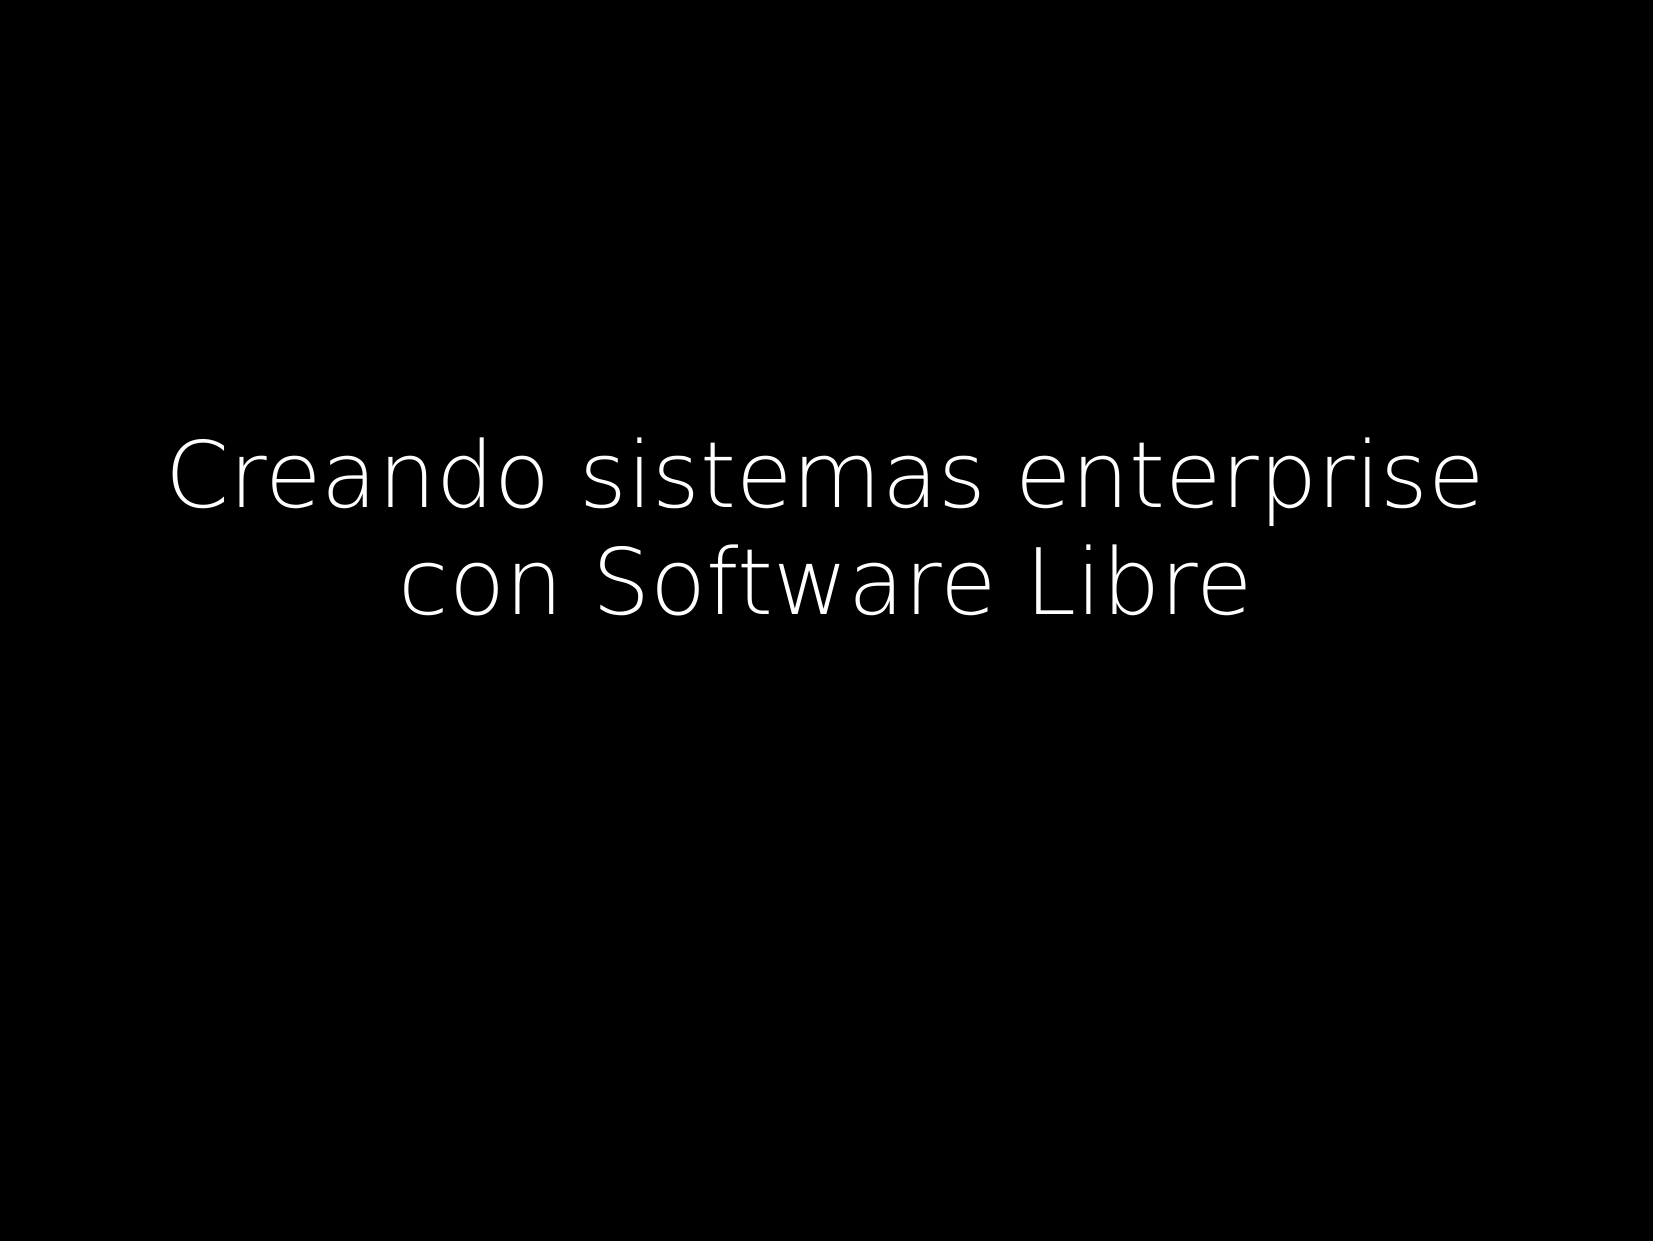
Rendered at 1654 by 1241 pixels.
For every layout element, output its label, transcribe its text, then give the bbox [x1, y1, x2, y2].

subtitle Creando sistemas enterprise con Software Libre [82, 49, 1571, 1010]
